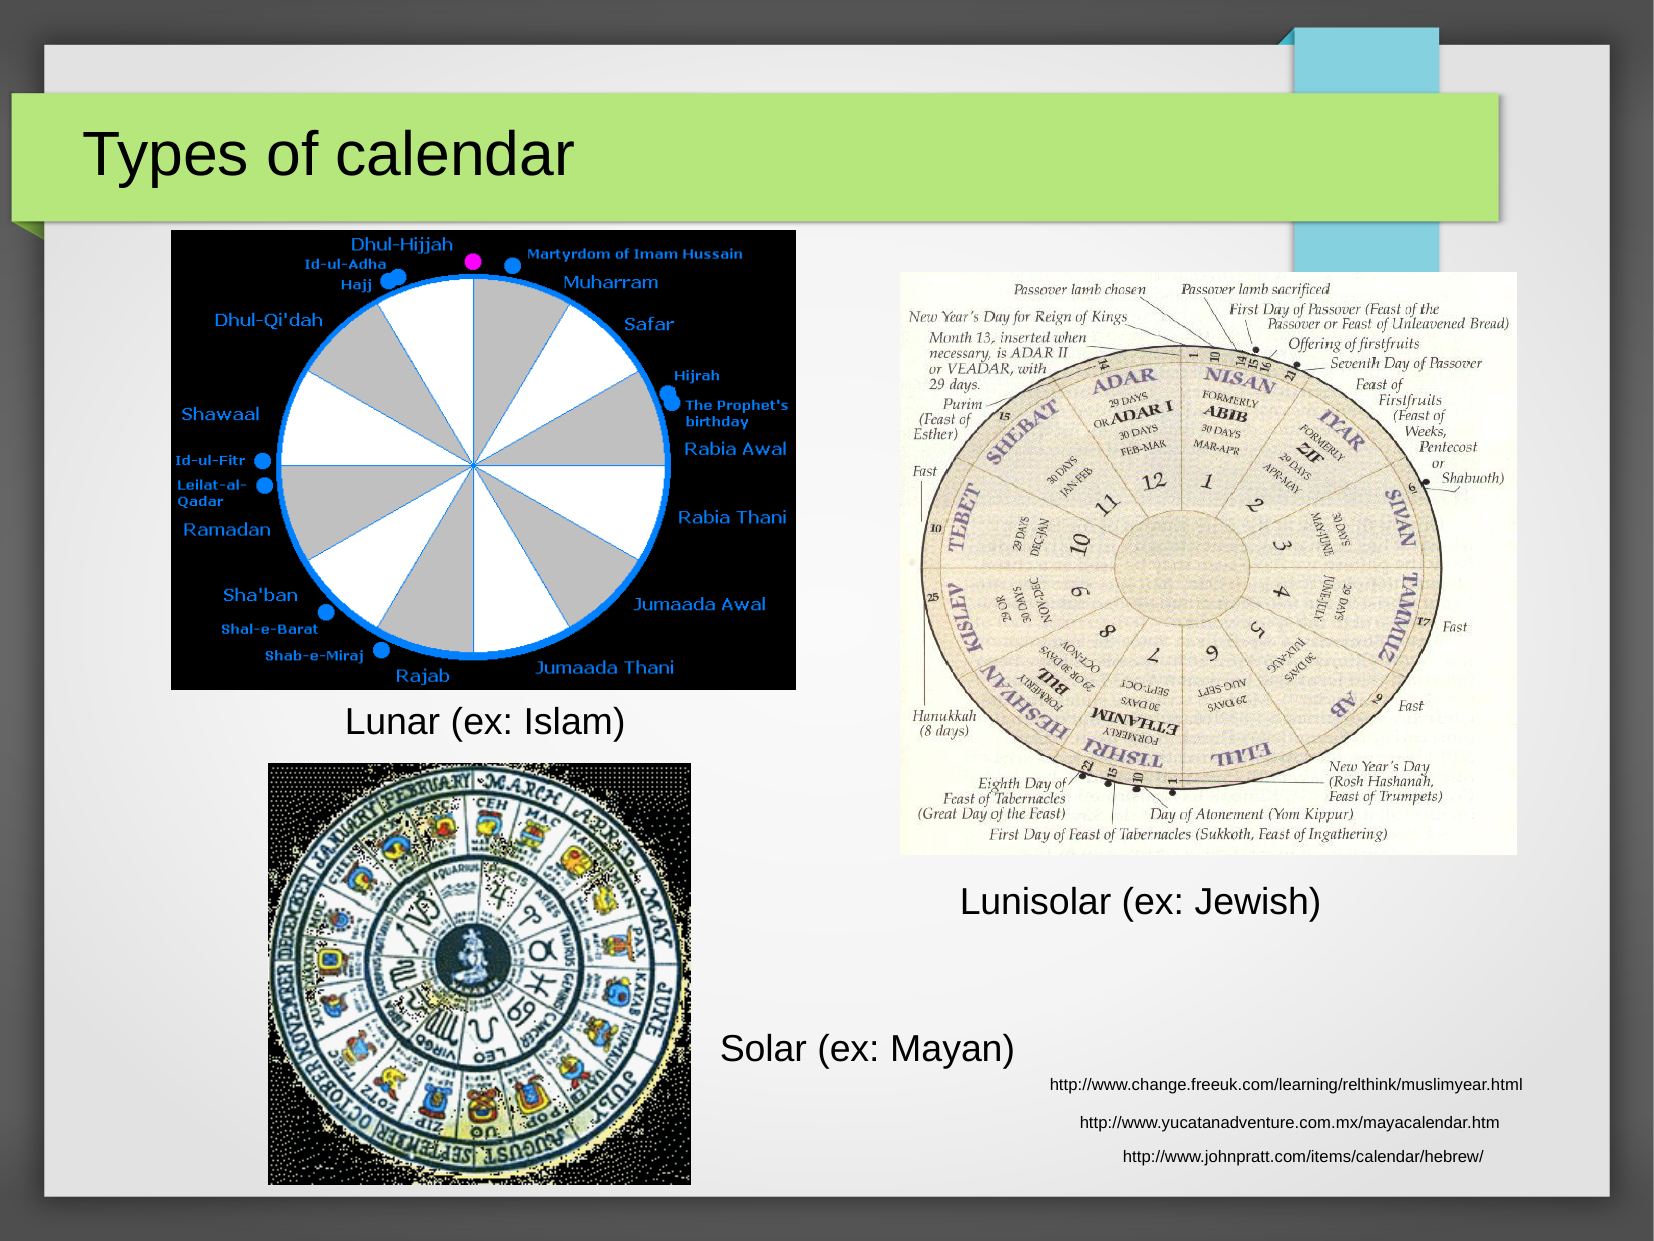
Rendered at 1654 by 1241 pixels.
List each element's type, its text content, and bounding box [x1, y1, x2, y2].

text_box Solar (ex: Mayan) [705, 1020, 1261, 1077]
title Types of calendar [82, 94, 1264, 213]
picture [0, 0, 1654, 1241]
text_box http://www.johnpratt.com/items/calendar/hebrew/ [1108, 1141, 1516, 1174]
text_box http://www.yucatanadventure.com.mx/mayacalendar.htm [1065, 1111, 1520, 1141]
text_box Lunar (ex: Islam) [330, 693, 661, 751]
text_box http://www.change.freeuk.com/learning/relthink/muslimyear.html [1035, 1068, 1575, 1111]
text_box Lunisolar (ex: Jewish) [945, 873, 1351, 931]
